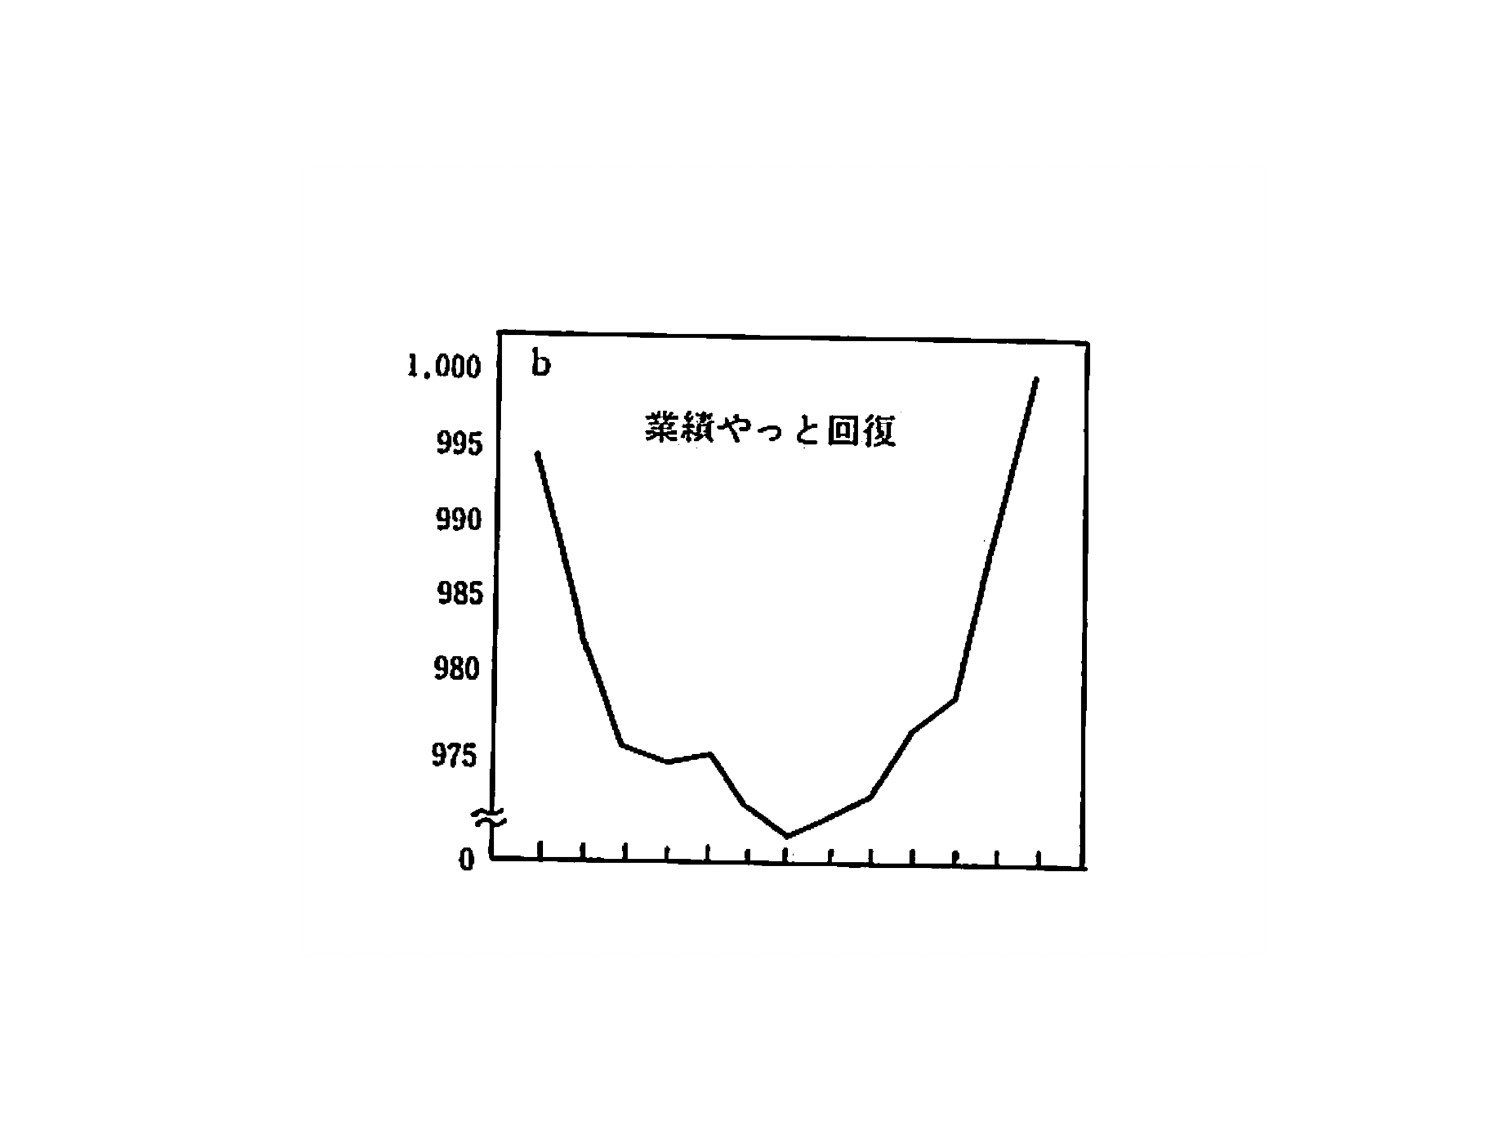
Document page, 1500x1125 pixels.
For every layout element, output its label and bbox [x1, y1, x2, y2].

picture [301, 164, 1268, 958]
